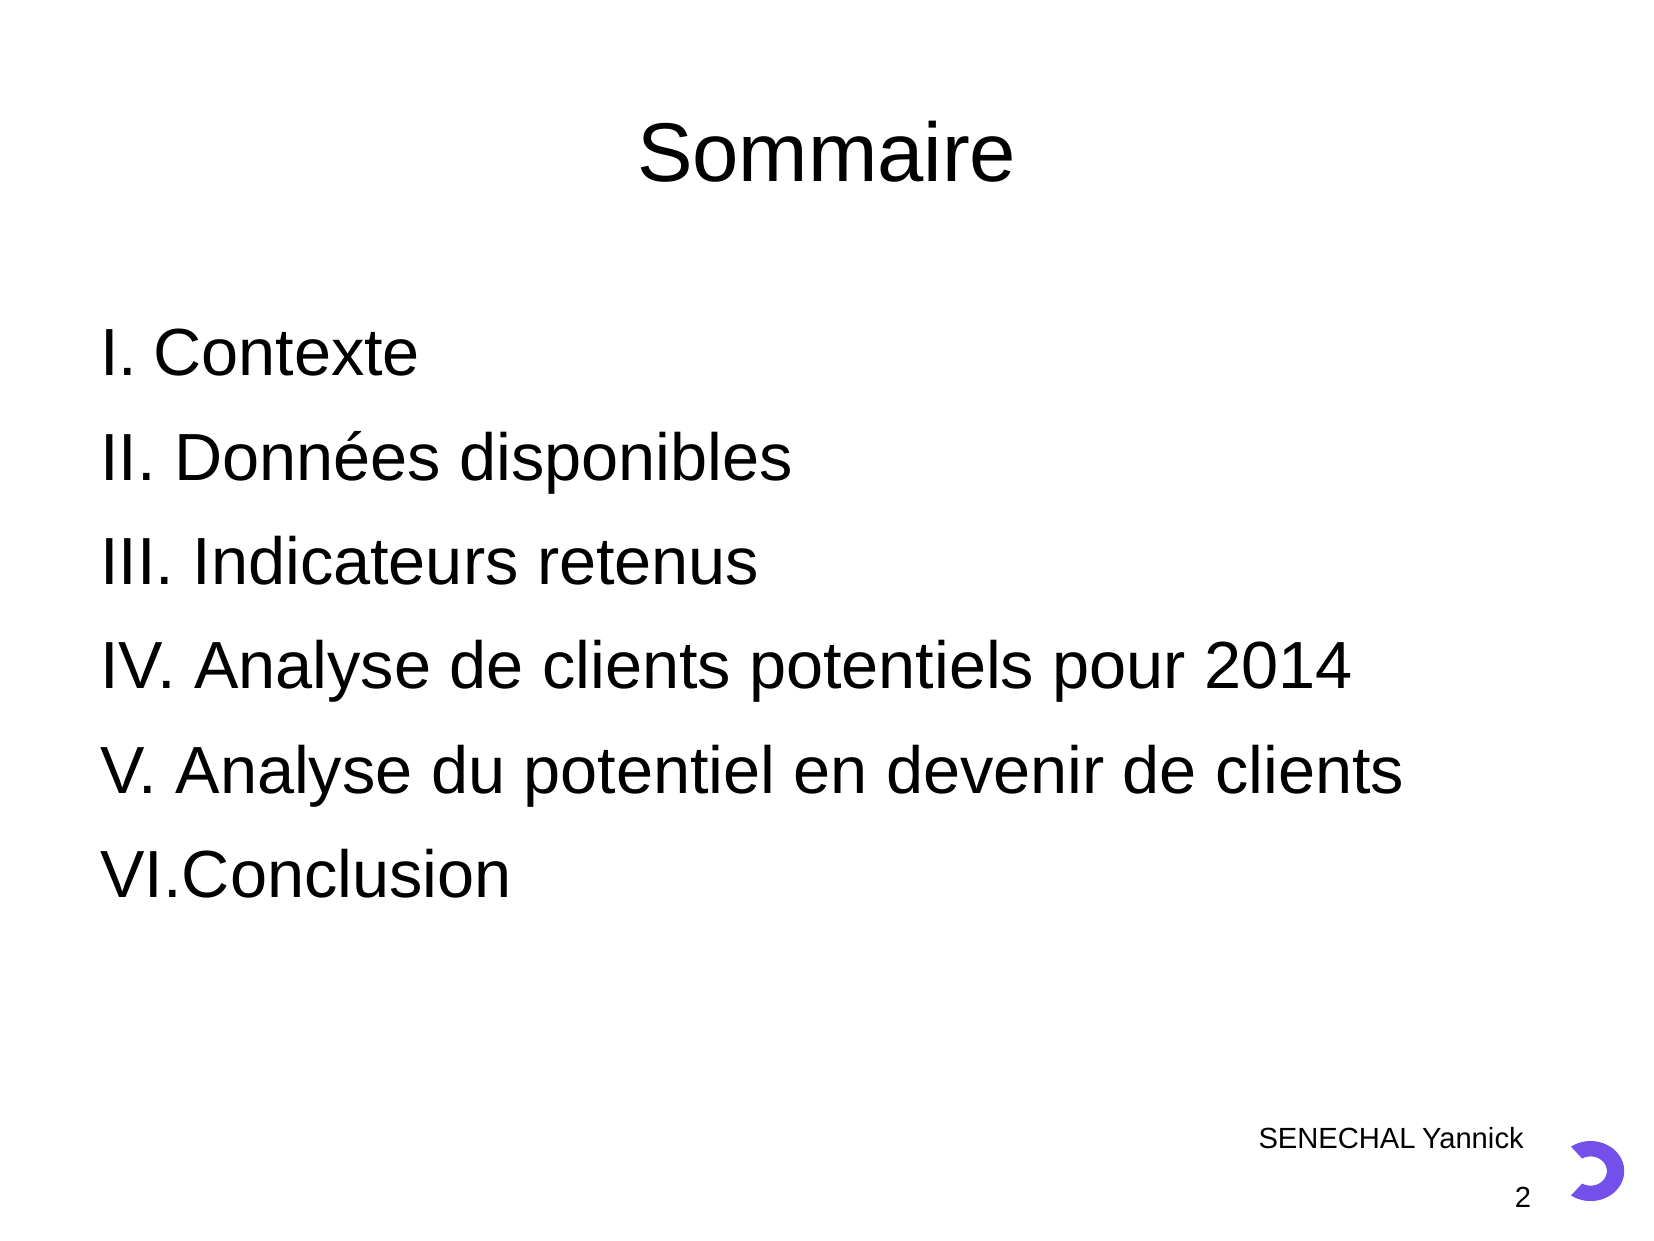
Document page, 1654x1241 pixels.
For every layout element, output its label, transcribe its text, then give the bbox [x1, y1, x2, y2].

picture [1539, 1125, 1642, 1217]
title Sommaire [82, 49, 1571, 257]
list Contexte Données disponibles Indicateurs retenus Analyse de clients potentiels pour 2014 Analyse du potentiel en devenir de clients Conclusion [82, 315, 1571, 1134]
